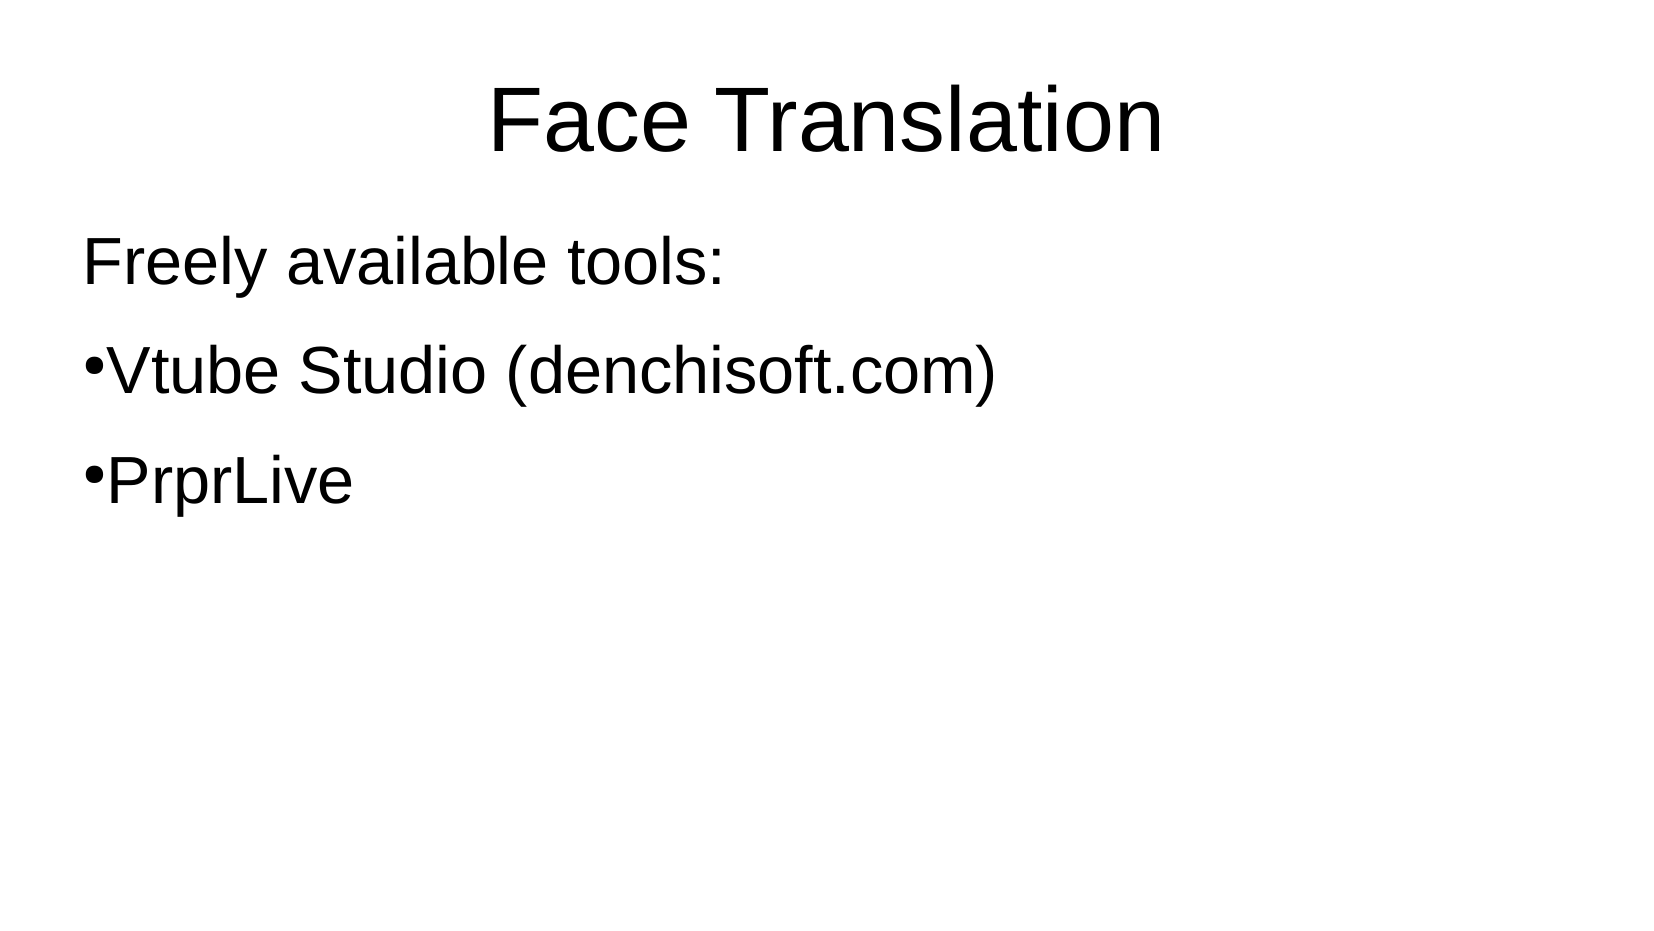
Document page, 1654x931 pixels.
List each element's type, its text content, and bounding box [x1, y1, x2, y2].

list Freely available tools: Vtube Studio (denchisoft.com) PrprLive [82, 217, 1571, 758]
title Face Translation [82, 37, 1571, 193]
